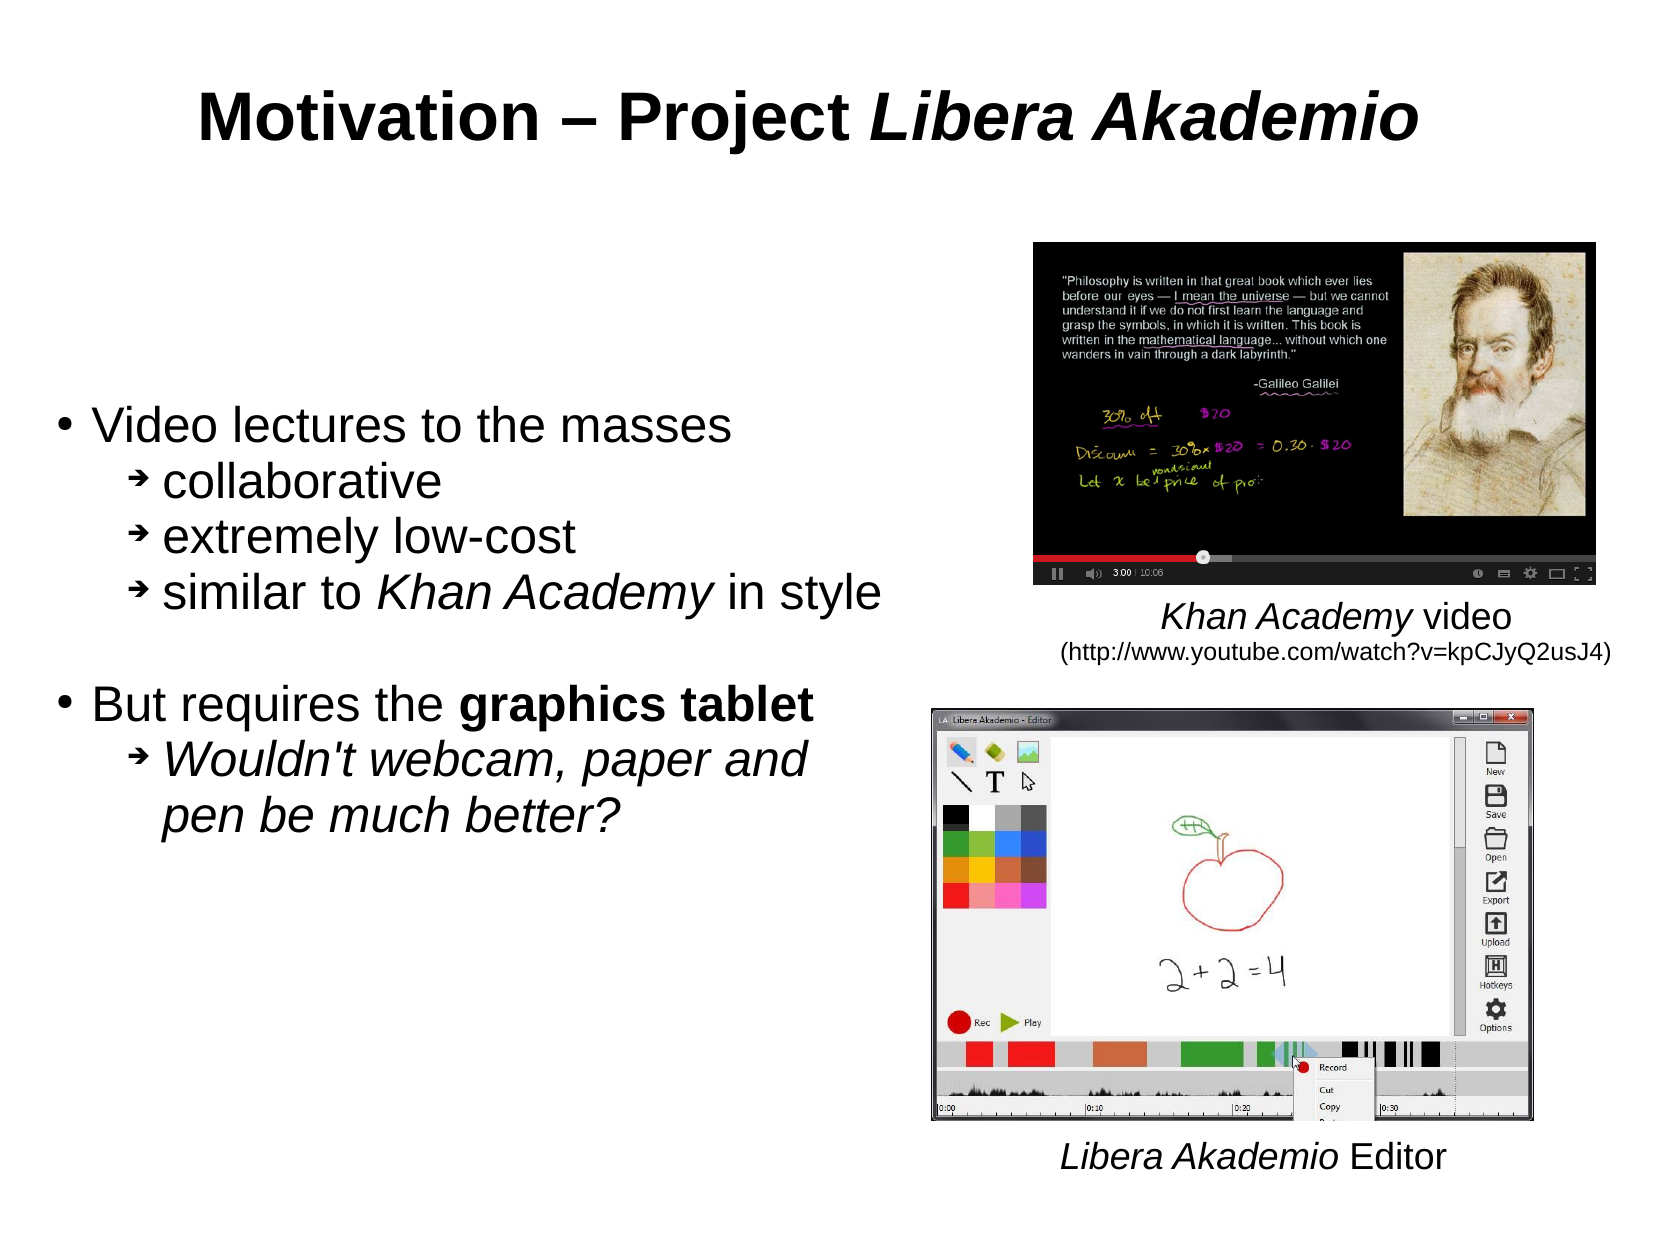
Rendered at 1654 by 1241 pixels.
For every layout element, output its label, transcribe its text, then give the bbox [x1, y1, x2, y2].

picture [1033, 242, 1596, 585]
picture [931, 708, 1534, 1121]
text_box Video lectures to the masses collaborative extremely low-cost similar to Khan Academy in style But requires the graphics tablet Wouldn't webcam, paper and pen be much better? [41, 389, 898, 934]
text_box Khan Academy video (http://www.youtube.com/watch?v=kpCJyQ2usJ4) [1045, 588, 1636, 674]
text_box Motivation – Project Libera Akademio [183, 70, 1494, 163]
text_box Libera Akademio Editor [1045, 1127, 1463, 1185]
